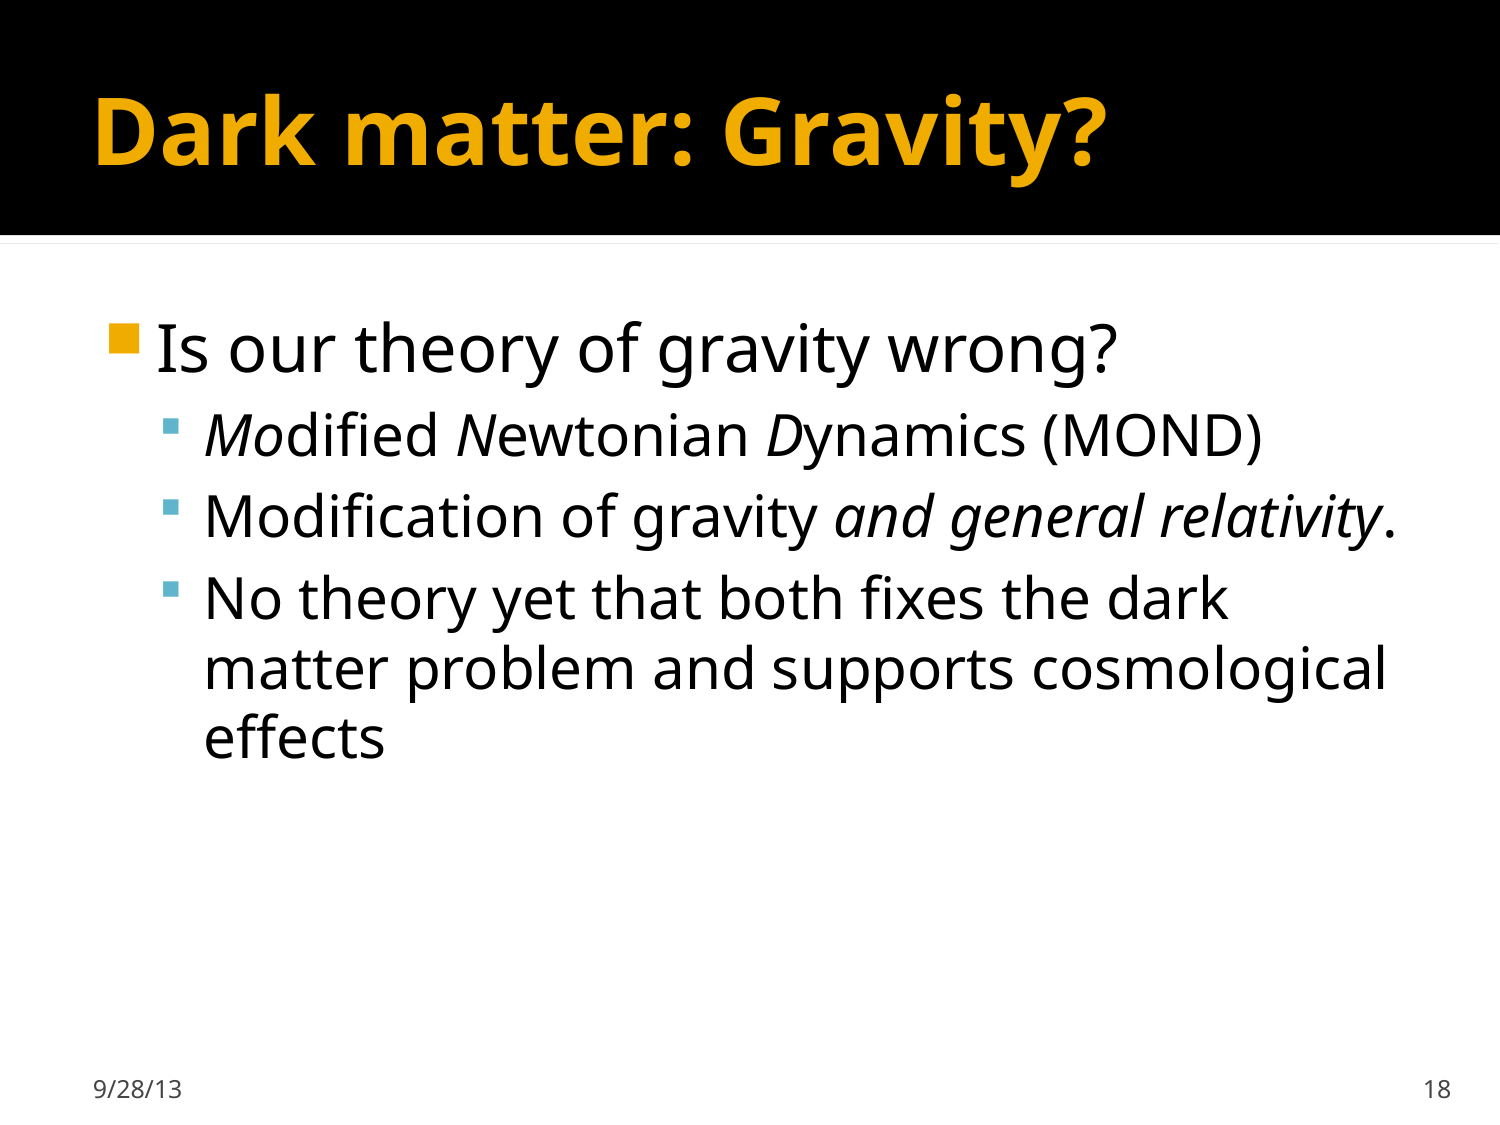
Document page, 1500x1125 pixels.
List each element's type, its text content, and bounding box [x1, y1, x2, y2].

slide_number <number> [1345, 1062, 1467, 1108]
title Dark matter: Gravity? [75, 25, 1425, 231]
slide_number 9/28/13 [75, 1062, 425, 1108]
list Is our theory of gravity wrong? Modified Newtonian Dynamics (MOND) Modification of gravity and general relativity. No theory yet that both fixes the dark matter problem and supports cosmological effects [75, 291, 1425, 1050]
